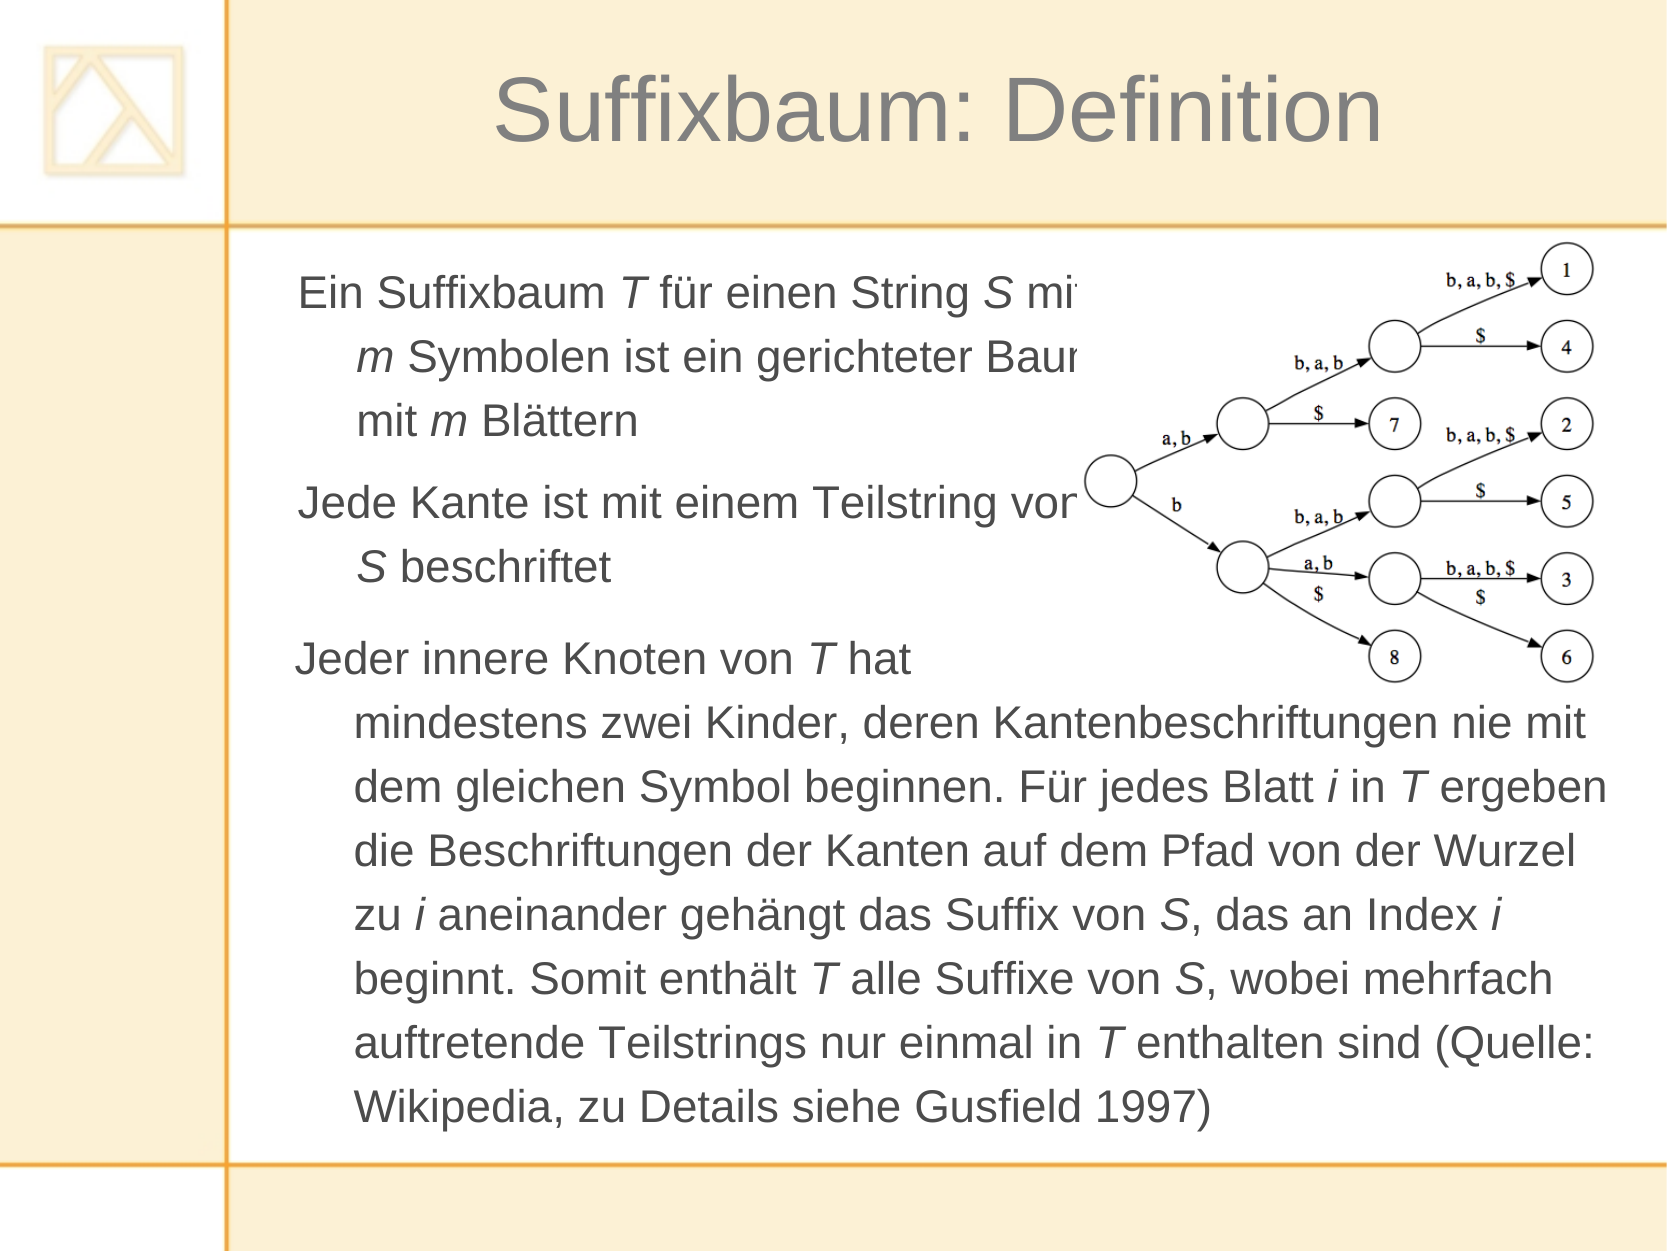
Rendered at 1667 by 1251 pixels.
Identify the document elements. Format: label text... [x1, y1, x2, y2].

picture [0, 0, 1667, 1251]
list Jeder innere Knoten von T hat mindestens zwei Kinder, deren Kantenbeschriftungen nie mit dem gleichen Symbol beginnen. Für jedes Blatt i in T ergeben die Beschriftungen der Kanten auf dem Pfad von der Wurzel zu i aneinander gehängt das Suffix von S, das an Index i beginnt. Somit enthält T alle Suffixe von S, wobei mehrfach auftretende Teilstrings nur einmal in T enthalten sind (Quelle: Wikipedia, zu Details siehe Gusfield 1997) [265, 620, 1611, 1202]
list Ein Suffixbaum T für einen String S mit m Symbolen ist ein gerichteter Baum mit m Blättern Jede Kante ist mit einem Teilstring von S beschriftet [268, 185, 1123, 620]
title Suffixbaum: Definition [268, 0, 1611, 238]
